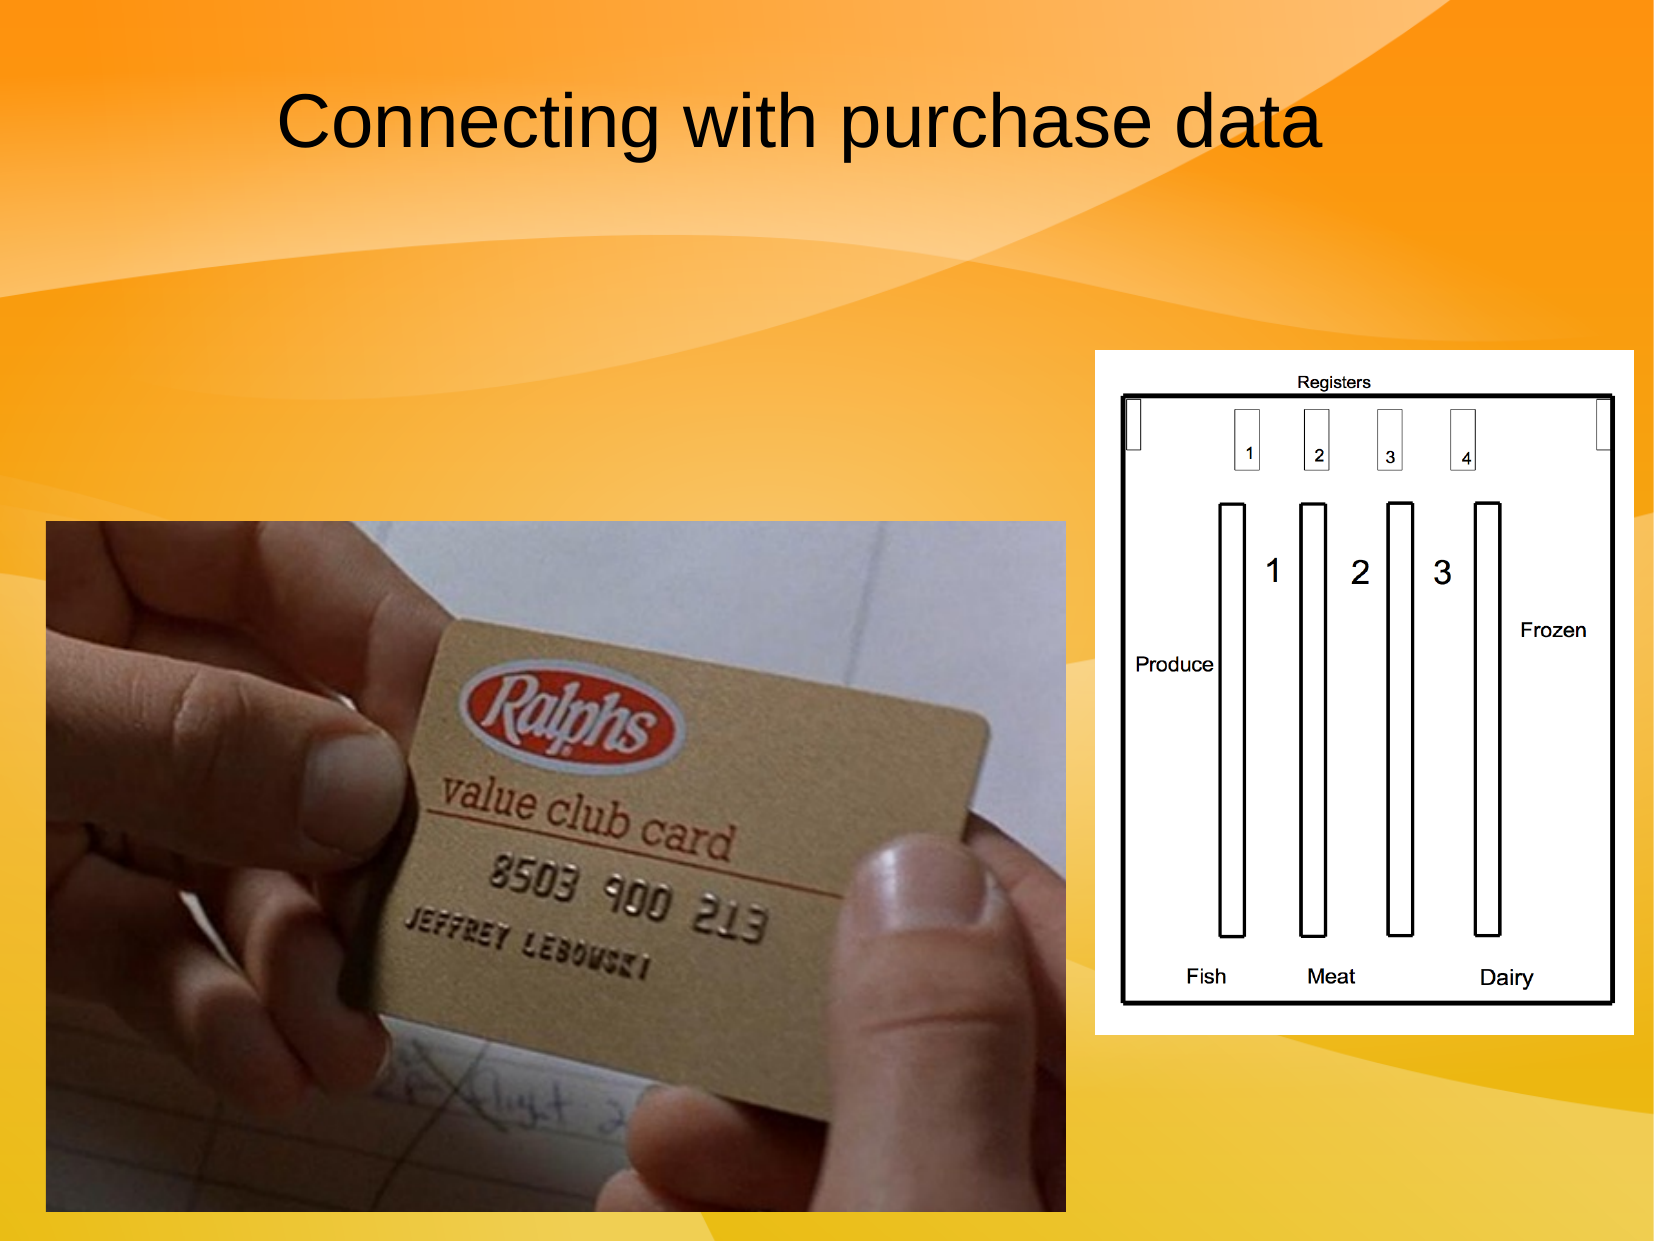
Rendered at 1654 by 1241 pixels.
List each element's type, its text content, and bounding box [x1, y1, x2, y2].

title Connecting with purchase data [56, 17, 1546, 226]
picture [0, 0, 1654, 1241]
